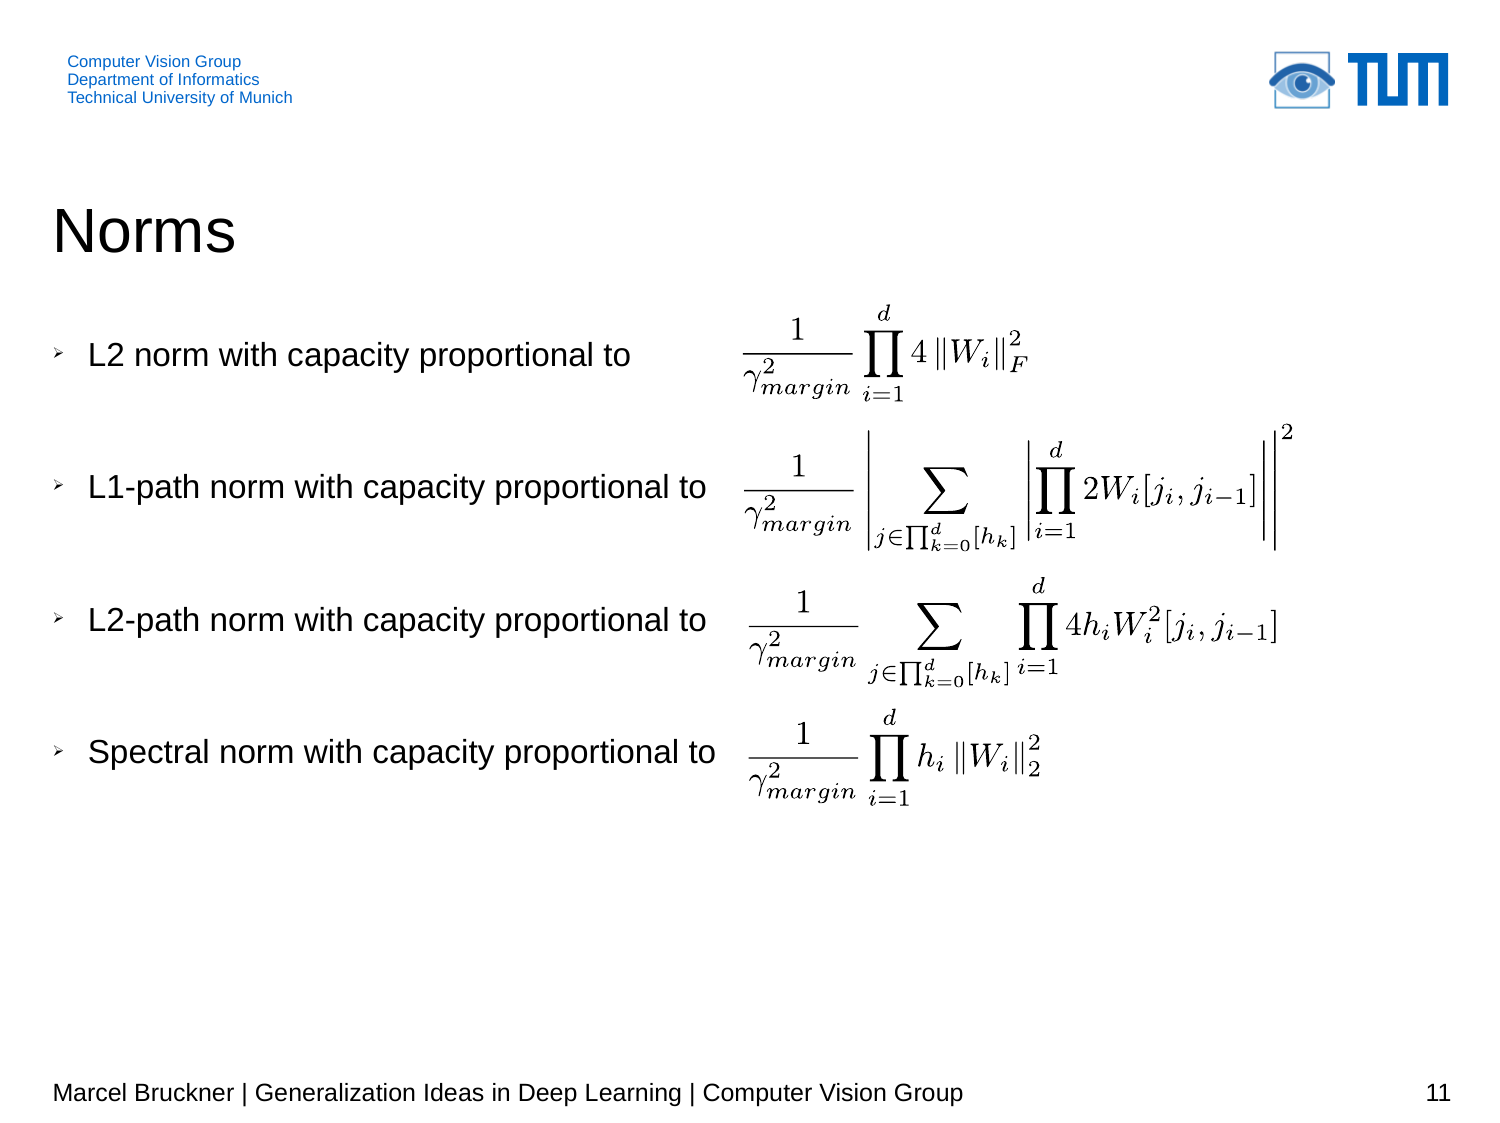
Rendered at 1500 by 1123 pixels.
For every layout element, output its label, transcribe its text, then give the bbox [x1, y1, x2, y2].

list L2 norm with capacity proportional to L1-path norm with capacity proportional to L2-path norm with capacity proportional to Spectral norm with capacity proportional to [52, 330, 1453, 772]
title Norms [52, 195, 1453, 266]
text_box [744, 304, 1026, 330]
picture [1269, 47, 1335, 113]
text_box [749, 772, 1040, 806]
